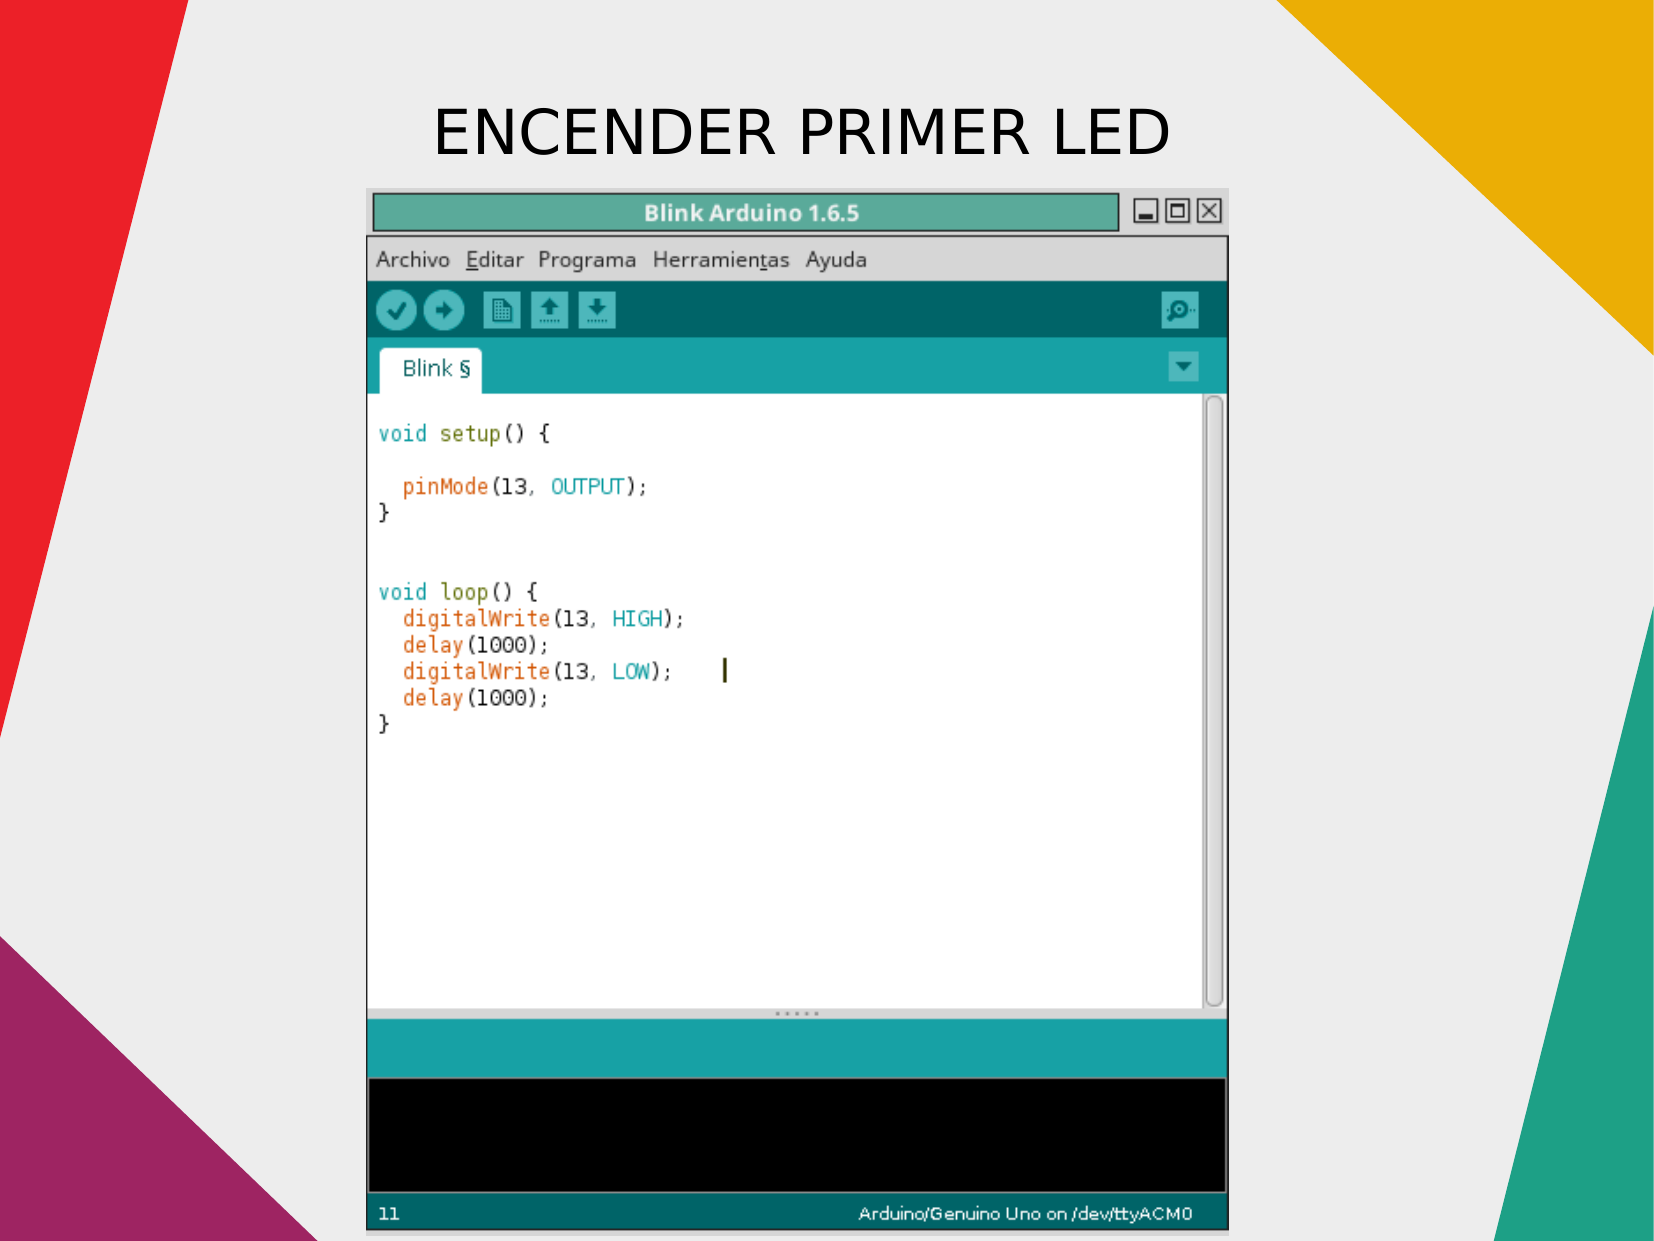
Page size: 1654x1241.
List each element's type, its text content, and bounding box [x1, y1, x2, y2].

title ENCENDER PRIMER LED [59, 29, 1548, 237]
picture [366, 188, 1229, 1237]
